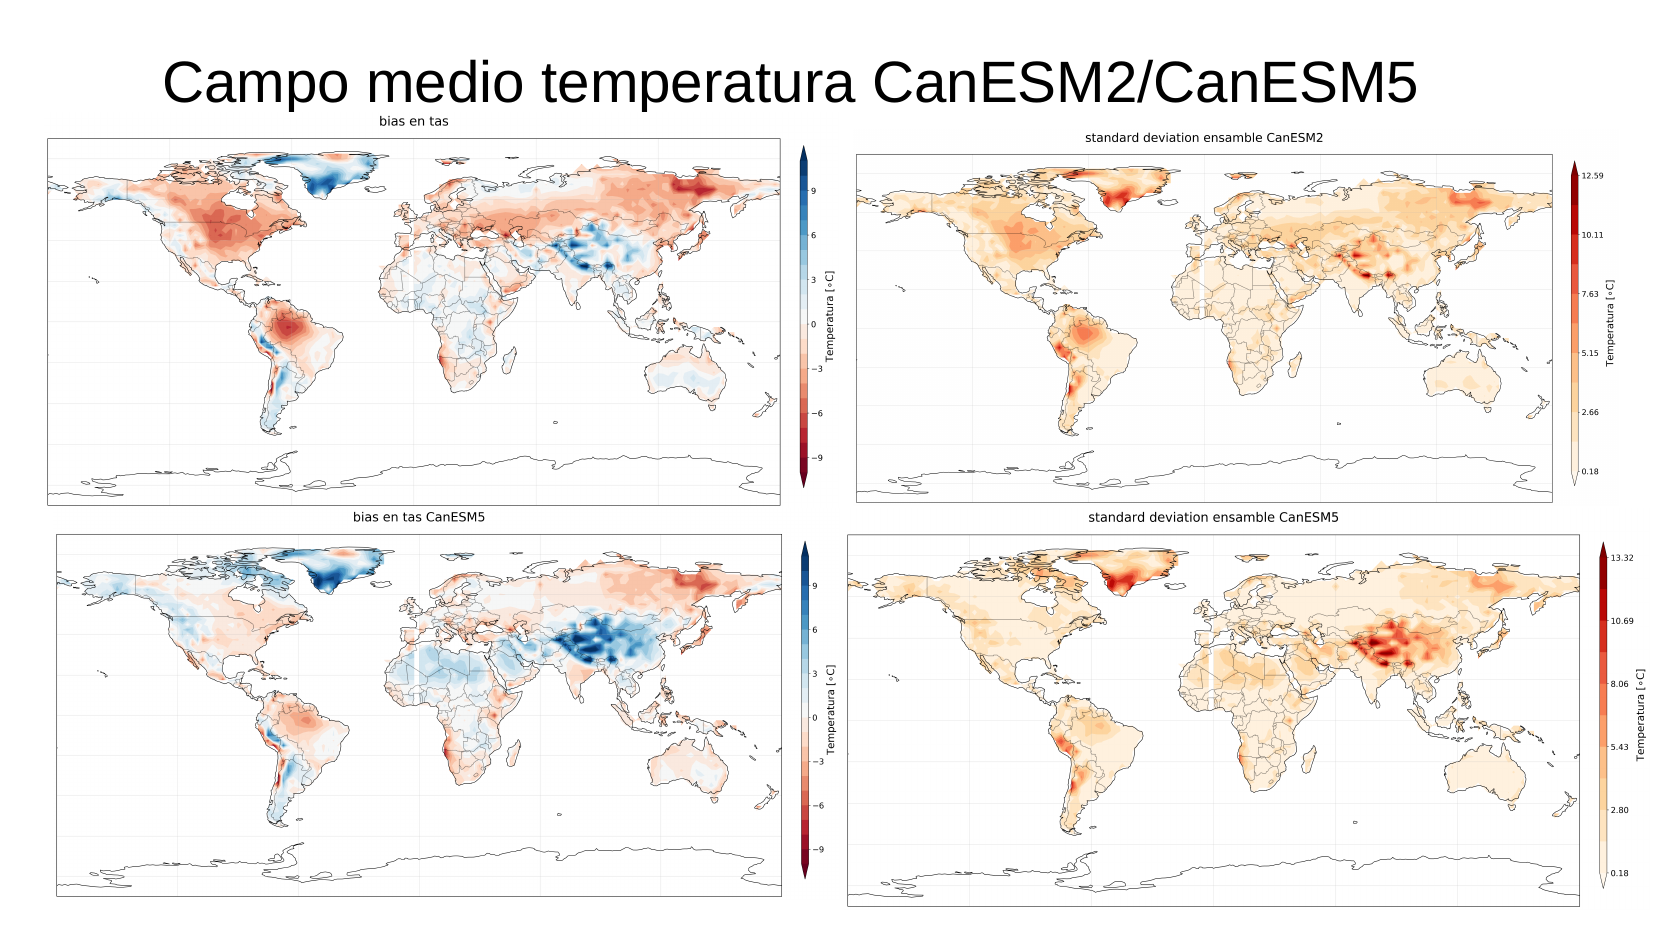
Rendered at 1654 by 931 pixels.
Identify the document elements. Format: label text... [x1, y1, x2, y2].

picture [44, 112, 840, 900]
title Campo medio temperatura CanESM2/CanESM5 [82, 21, 1501, 142]
picture [844, 508, 1650, 910]
picture [853, 129, 1619, 506]
